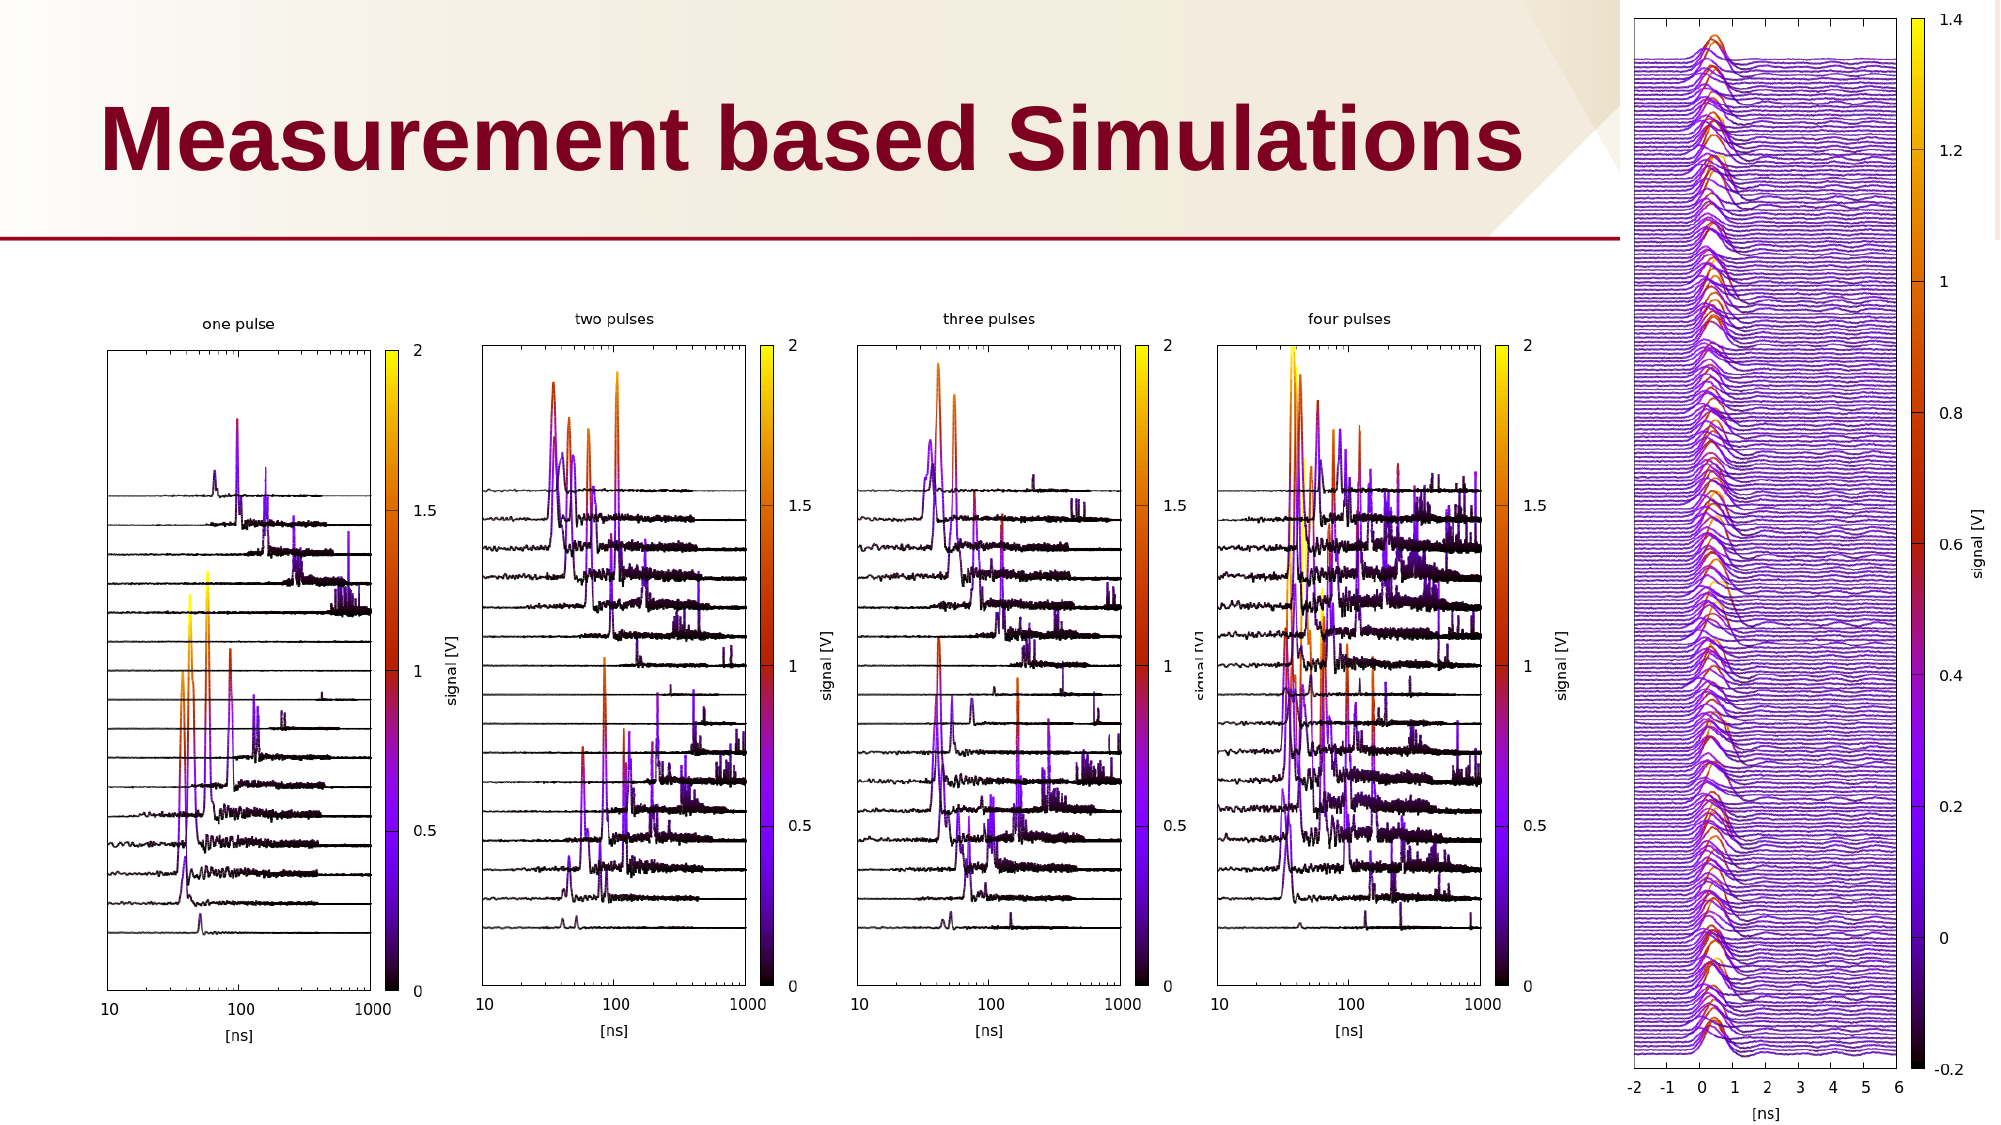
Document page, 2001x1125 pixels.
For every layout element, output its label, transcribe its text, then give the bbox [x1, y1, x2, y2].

picture [93, 291, 1579, 1047]
picture [0, 0, 2001, 1125]
title Measurement based Simulations [99, 44, 1620, 233]
